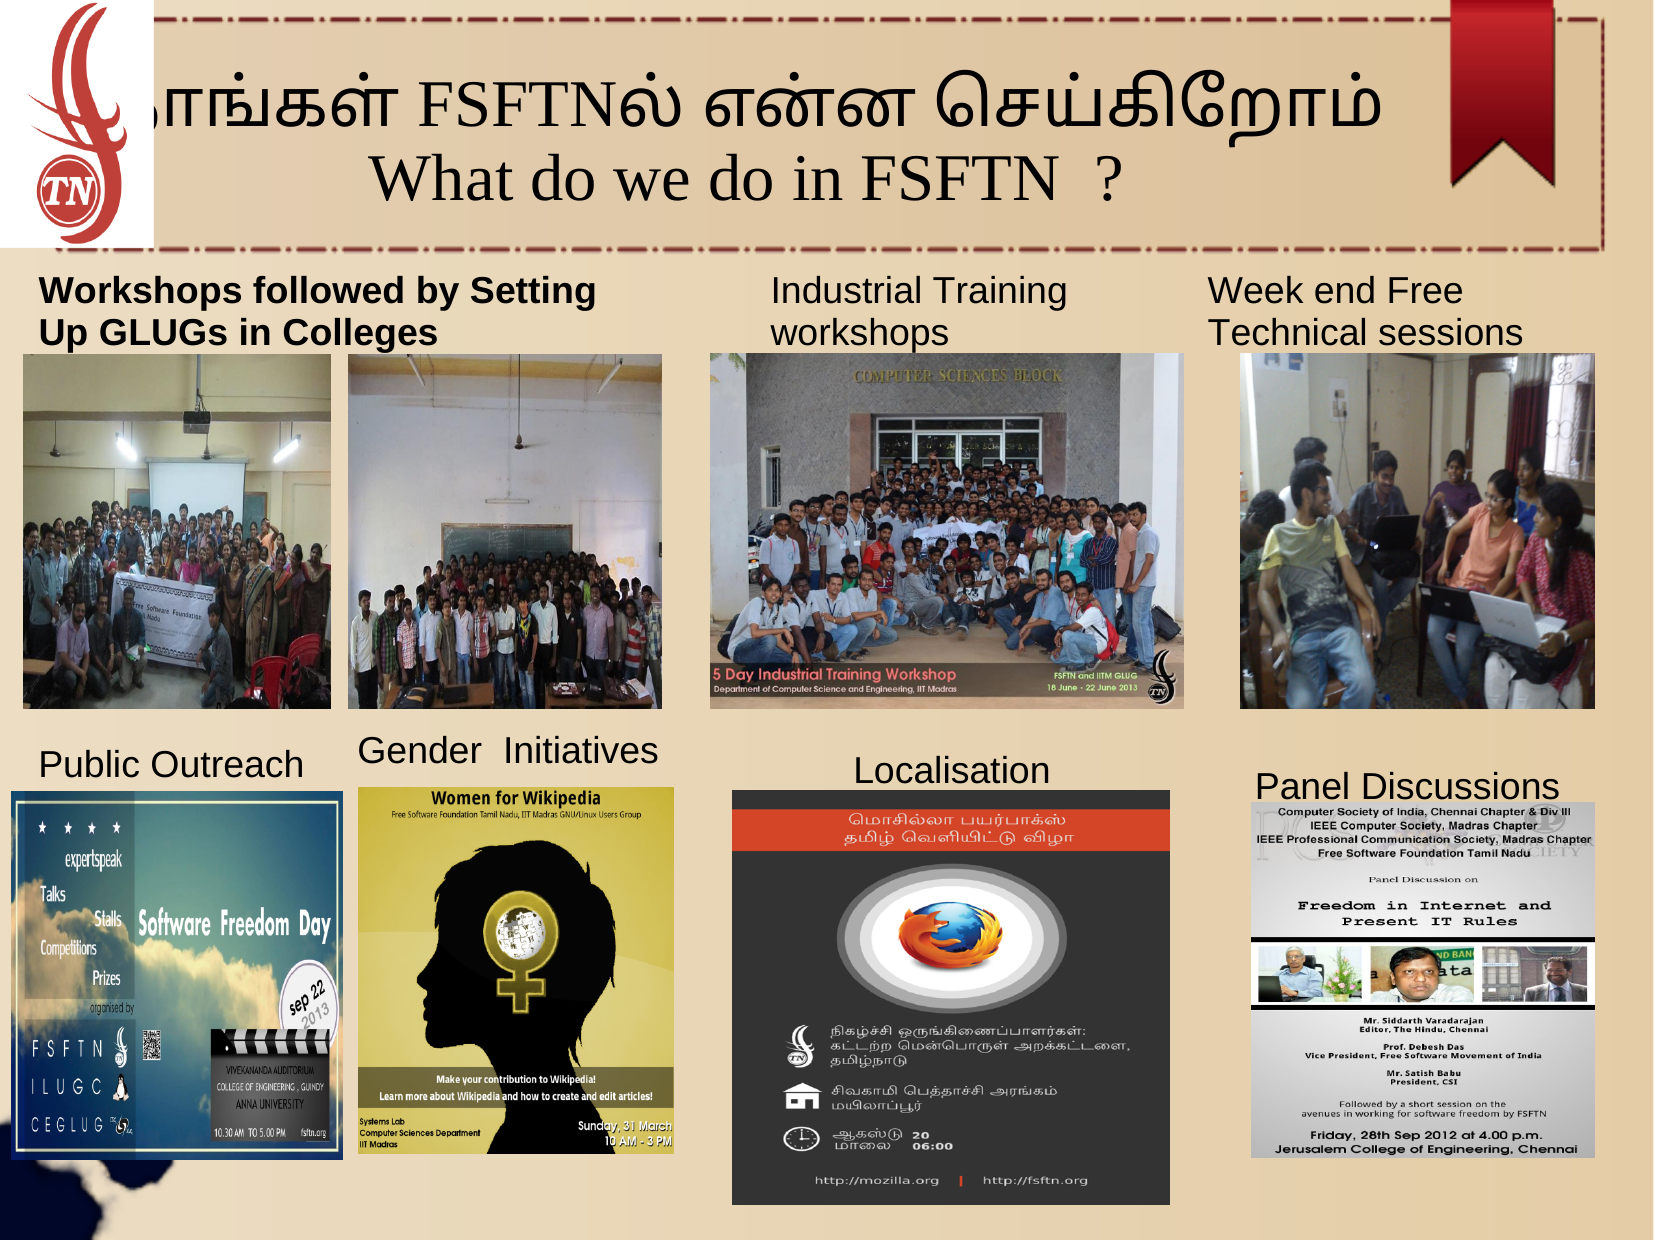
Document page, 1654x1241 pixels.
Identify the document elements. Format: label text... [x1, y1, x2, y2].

text_box Week end Free Technical sessions [1192, 259, 1607, 413]
text_box Localisation [838, 739, 1205, 839]
text_box Workshops followed by Setting Up GLUGs in Colleges [23, 259, 755, 401]
title நாங்கள் FSFTNல் என்ன செய்கிறோம் What do we do in FSFTN ? [154, 47, 1412, 229]
picture [0, 0, 1654, 1240]
text_box Industrial Training workshops [755, 259, 1192, 401]
text_box Gender Initiatives [342, 720, 910, 827]
text_box Panel Discussions [1240, 755, 1583, 855]
text_box Public Outreach [23, 734, 342, 791]
